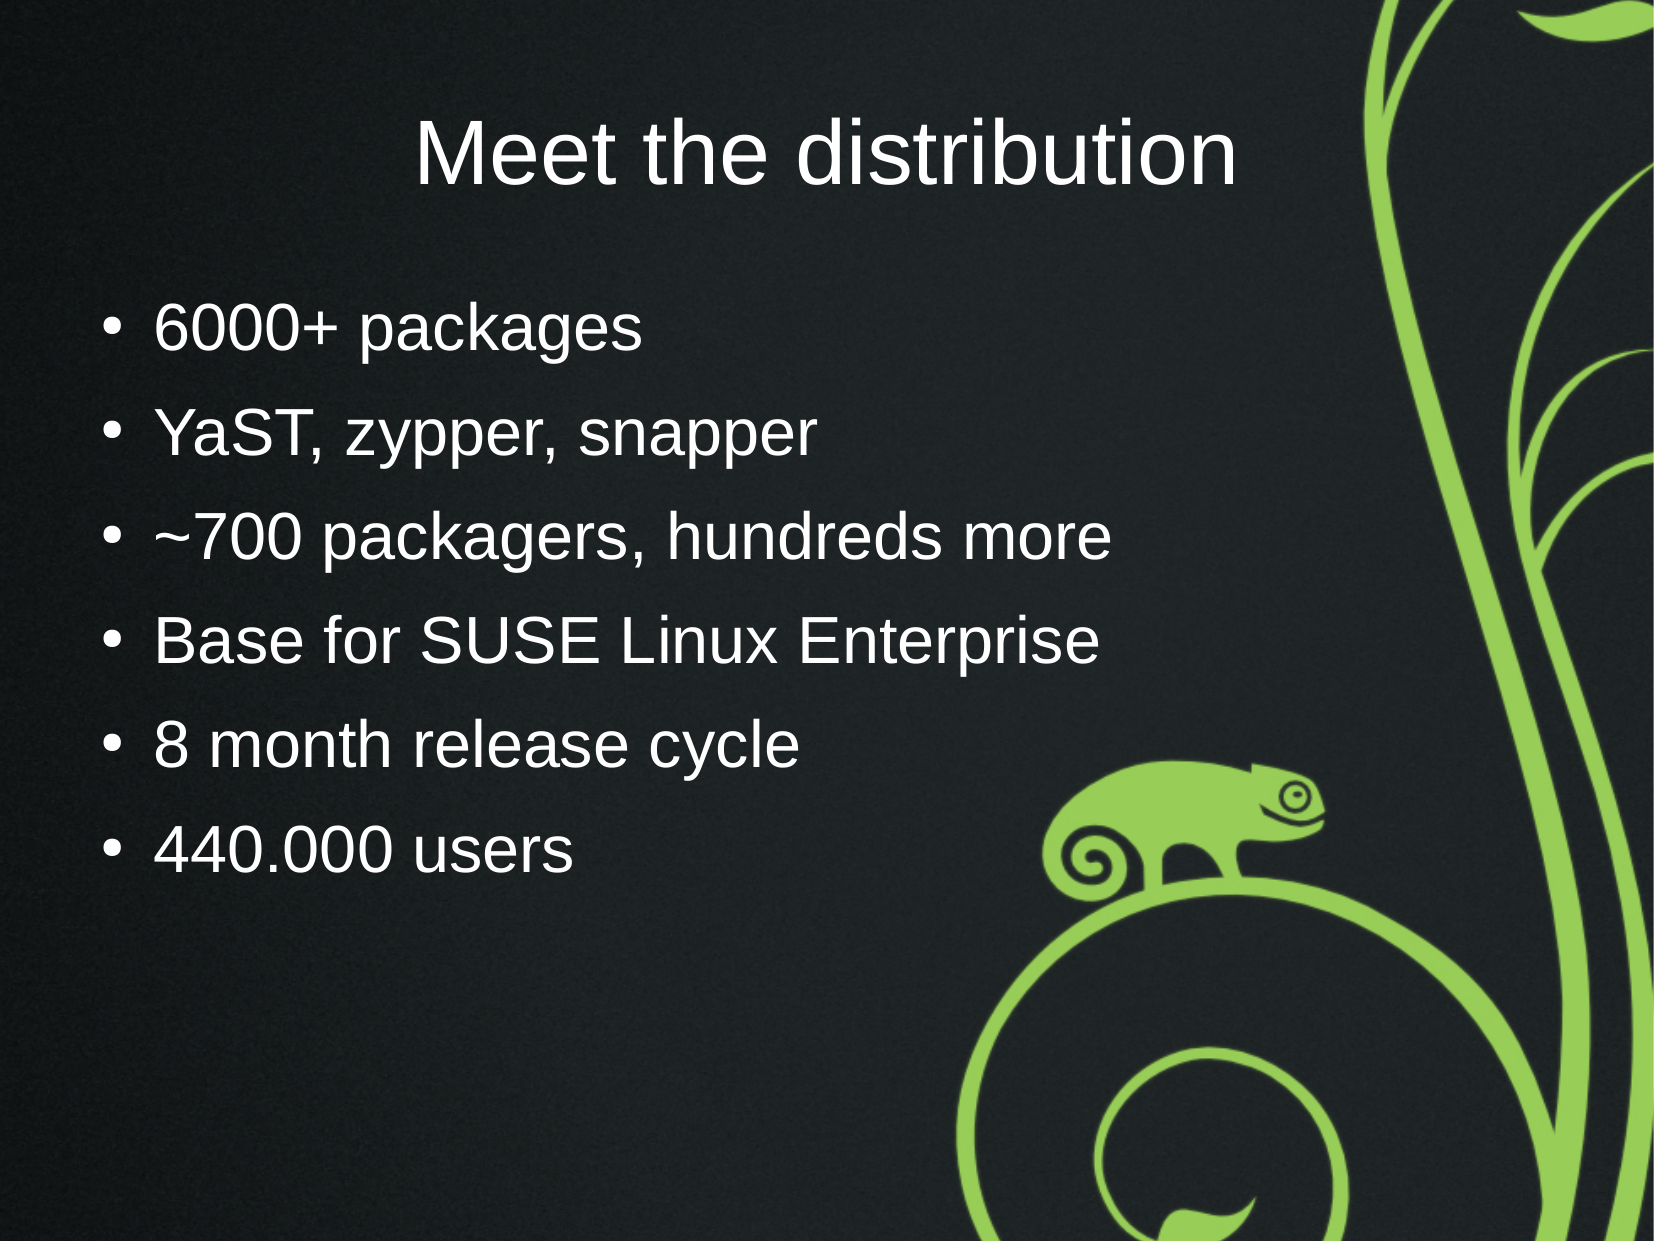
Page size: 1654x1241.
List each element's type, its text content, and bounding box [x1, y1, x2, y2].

title Meet the distribution [82, 49, 1571, 257]
picture [0, 0, 1654, 1241]
list 6000+ packages YaST, zypper, snapper ~700 packagers, hundreds more Base for SUSE Linux Enterprise 8 month release cycle 440.000 users [82, 290, 1538, 1010]
